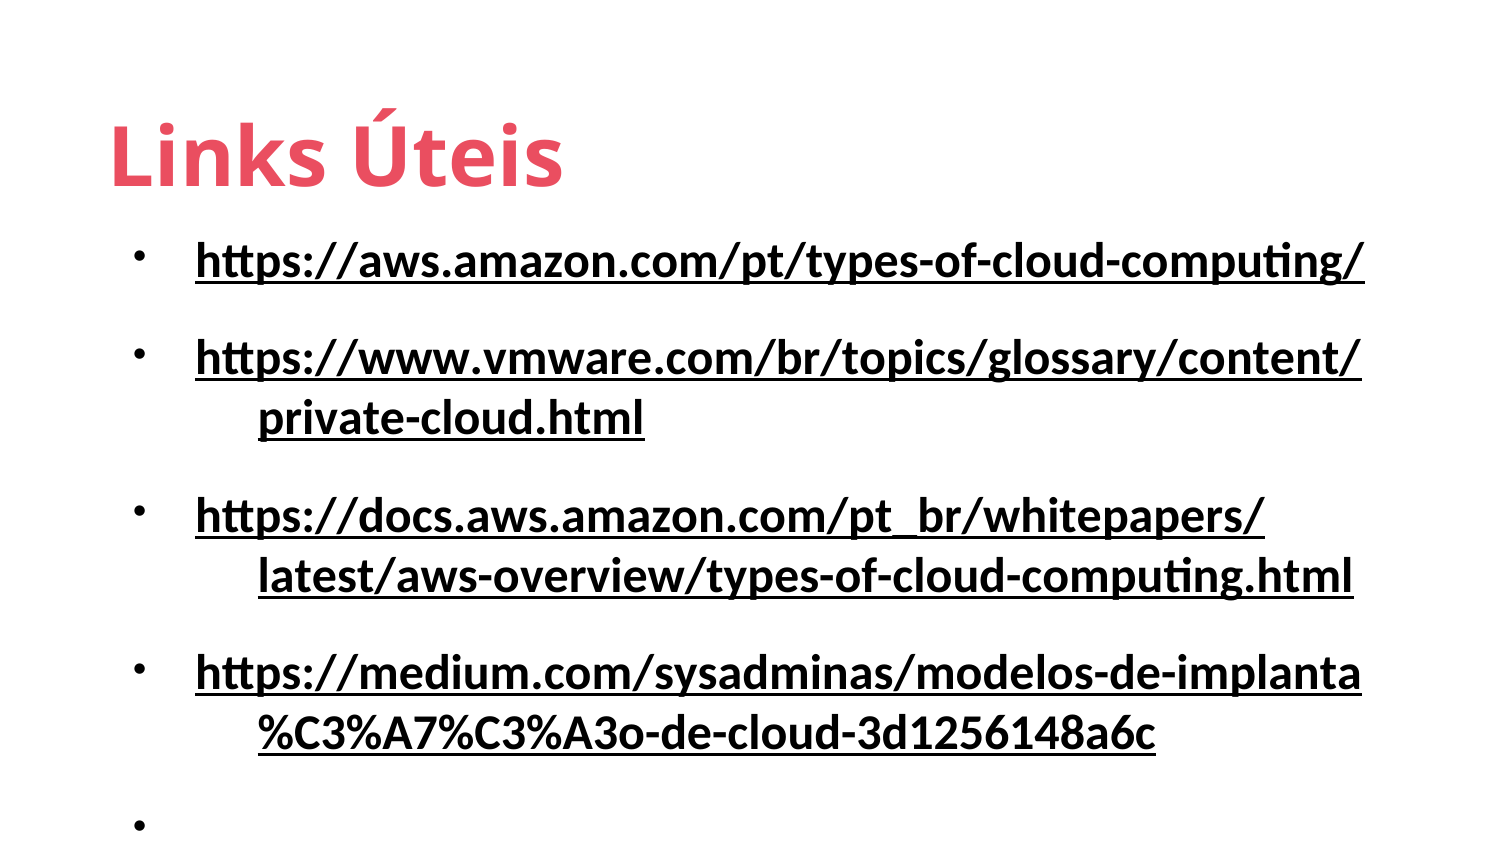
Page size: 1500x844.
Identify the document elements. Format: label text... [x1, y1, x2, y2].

text_box Links Úteis [92, 73, 1408, 213]
text_box https://aws.amazon.com/pt/types-of-cloud-computing/ https://www.vmware.com/br/topics/glossary/content/private-cloud.html https://docs.aws.amazon.com/pt_br/whitepapers/latest/aws-overview/types-of-cloud-computing.html https://medium.com/sysadminas/modelos-de-implanta%C3%A7%C3%A3o-de-cloud-3d1256148a6c [92, 213, 1408, 780]
